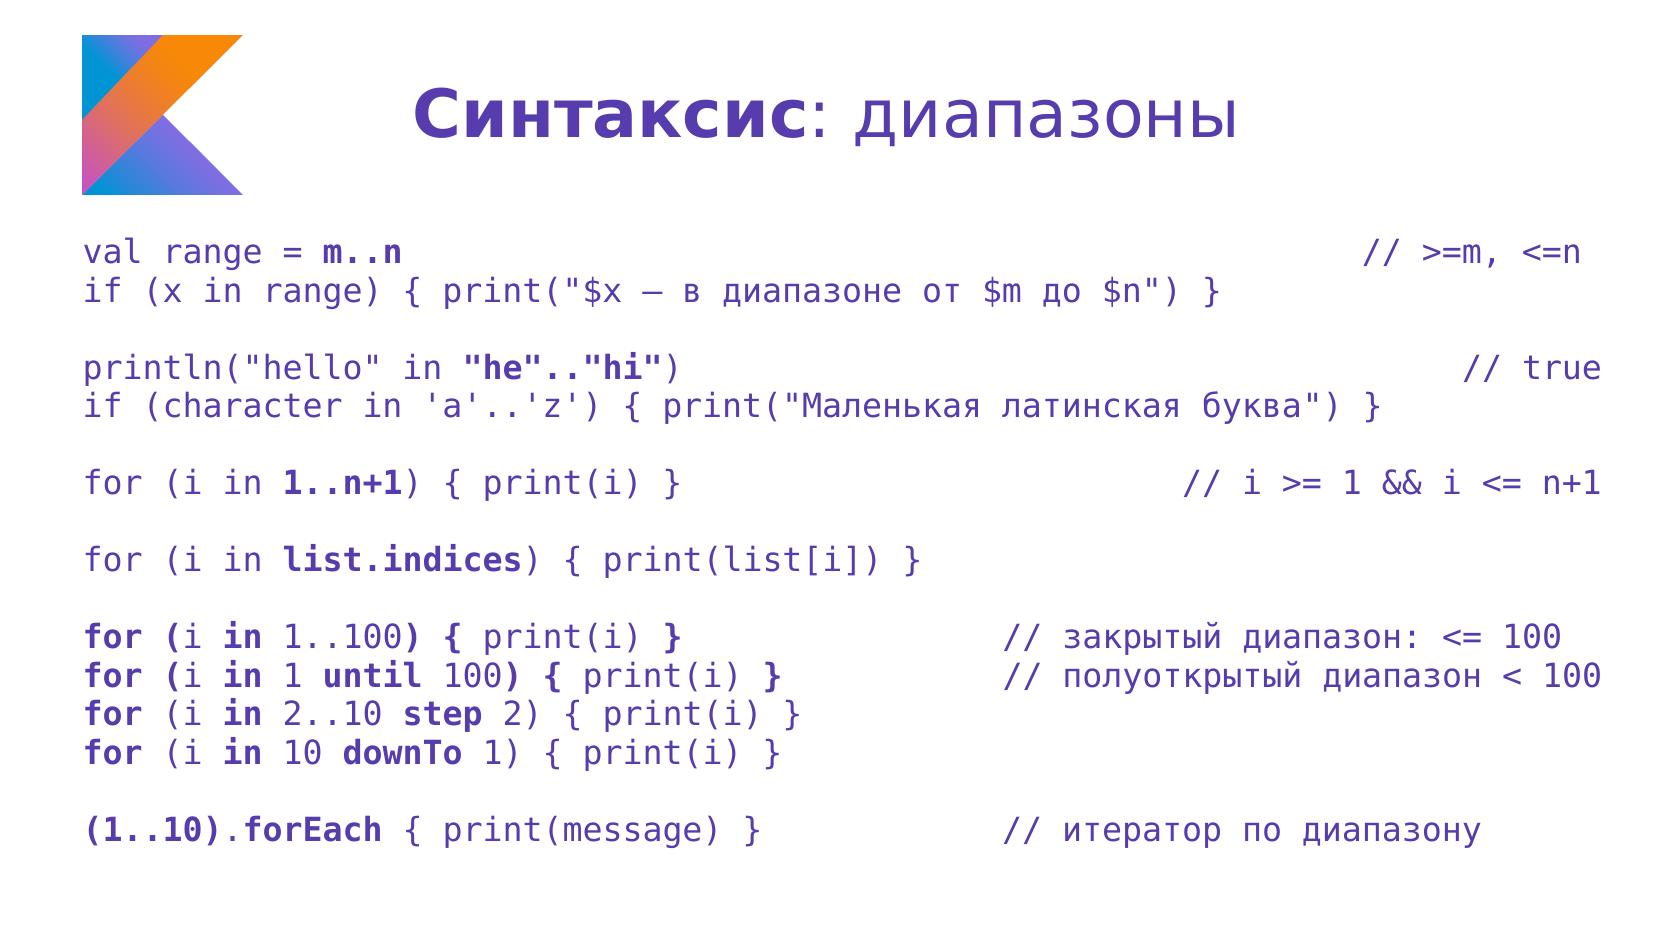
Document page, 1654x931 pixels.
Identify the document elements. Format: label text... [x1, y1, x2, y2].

title Синтаксис: диапазоны [243, 37, 1571, 193]
picture [82, 35, 243, 195]
subtitle val range = m..n // >=m, <=n if (x in range) { print("$x – в диапазоне от $m до $n") } println("hello" in "he".."hi") // true if (character in 'a'..'z') { print("Маленькая латинская буква") } for (i in 1..n+1) { print(i) } // i >= 1 && i <= n+1 for (i in list.indices) { print(list[i]) } for (i in 1..100) { print(i) } // закрытый диапазон: <= 100 for (i in 1 until 100) { print(i) } // полуоткрытый диапазон < 100 for (i in 2..10 step 2) { print(i) } for (i in 10 downTo 1) { print(i) } (1..10).forEach { print(message) } // итератор по диапазону [82, 233, 1607, 850]
